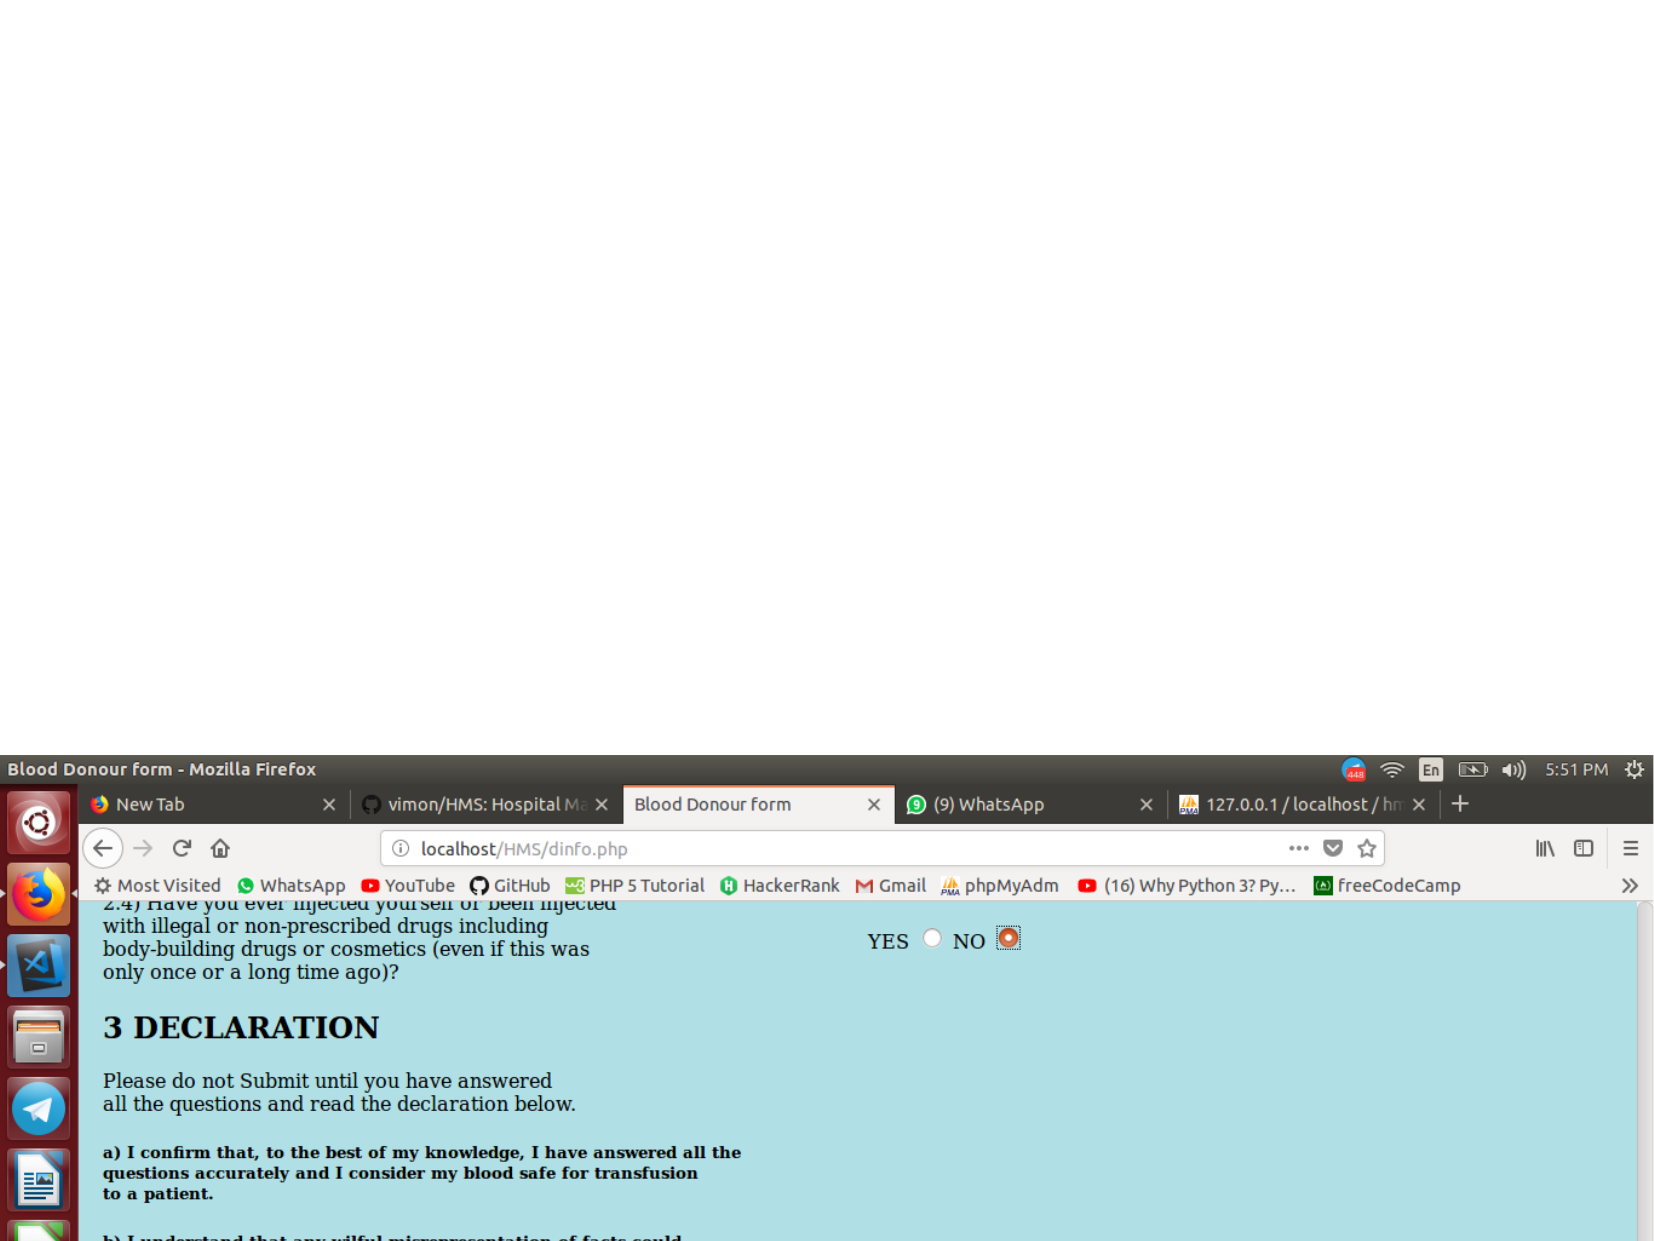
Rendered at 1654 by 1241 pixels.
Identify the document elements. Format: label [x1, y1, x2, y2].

picture [0, 755, 1654, 1241]
